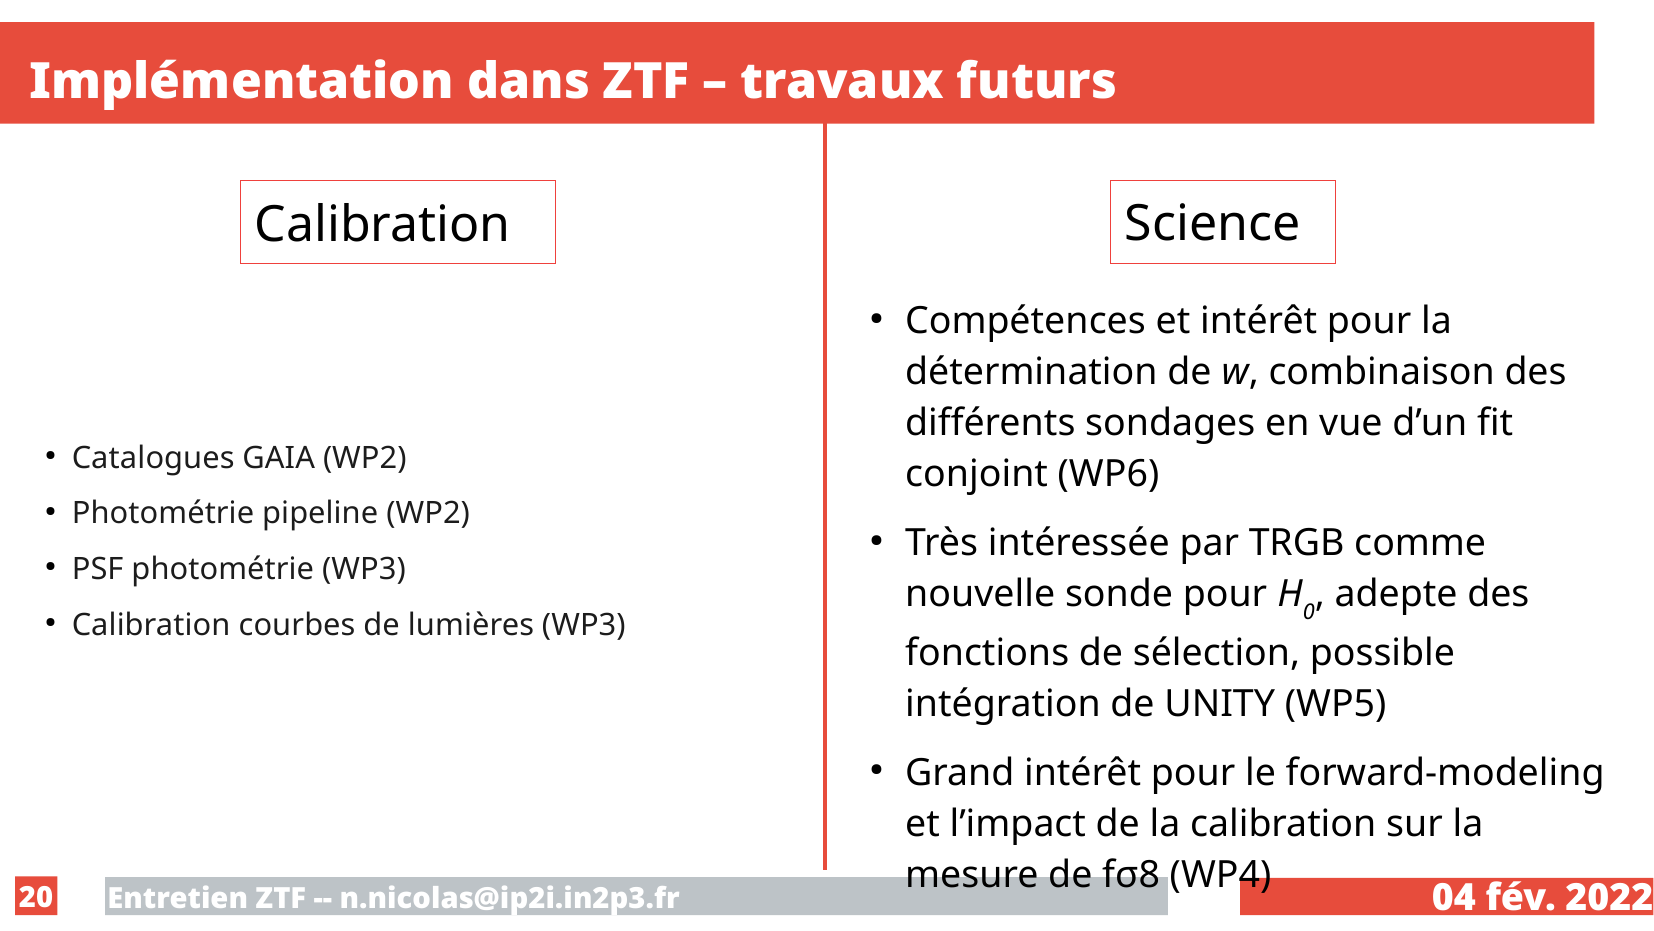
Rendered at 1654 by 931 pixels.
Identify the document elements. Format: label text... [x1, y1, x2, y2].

title Implémentation dans ZTF – travaux futurs [29, 44, 1565, 113]
text_box Calibration [240, 180, 556, 254]
text_box Science [1110, 180, 1336, 254]
list Catalogues GAIA (WP2) Photométrie pipeline (WP2) PSF photométrie (WP3) Calibration courbes de lumières (WP3) [45, 435, 811, 646]
text_box Compétences et intérêt pour la détermination de w, combinaison des différents sondages en vue d’un fit conjoint (WP6) Très intéressée par TRGB comme nouvelle sonde pour H0, adepte des fonctions de sélection, possible intégration de UNITY (WP5) Grand intérêt pour le forward-modeling et l’impact de la calibration sur la mesure de fσ8 (WP4) [855, 286, 1636, 826]
